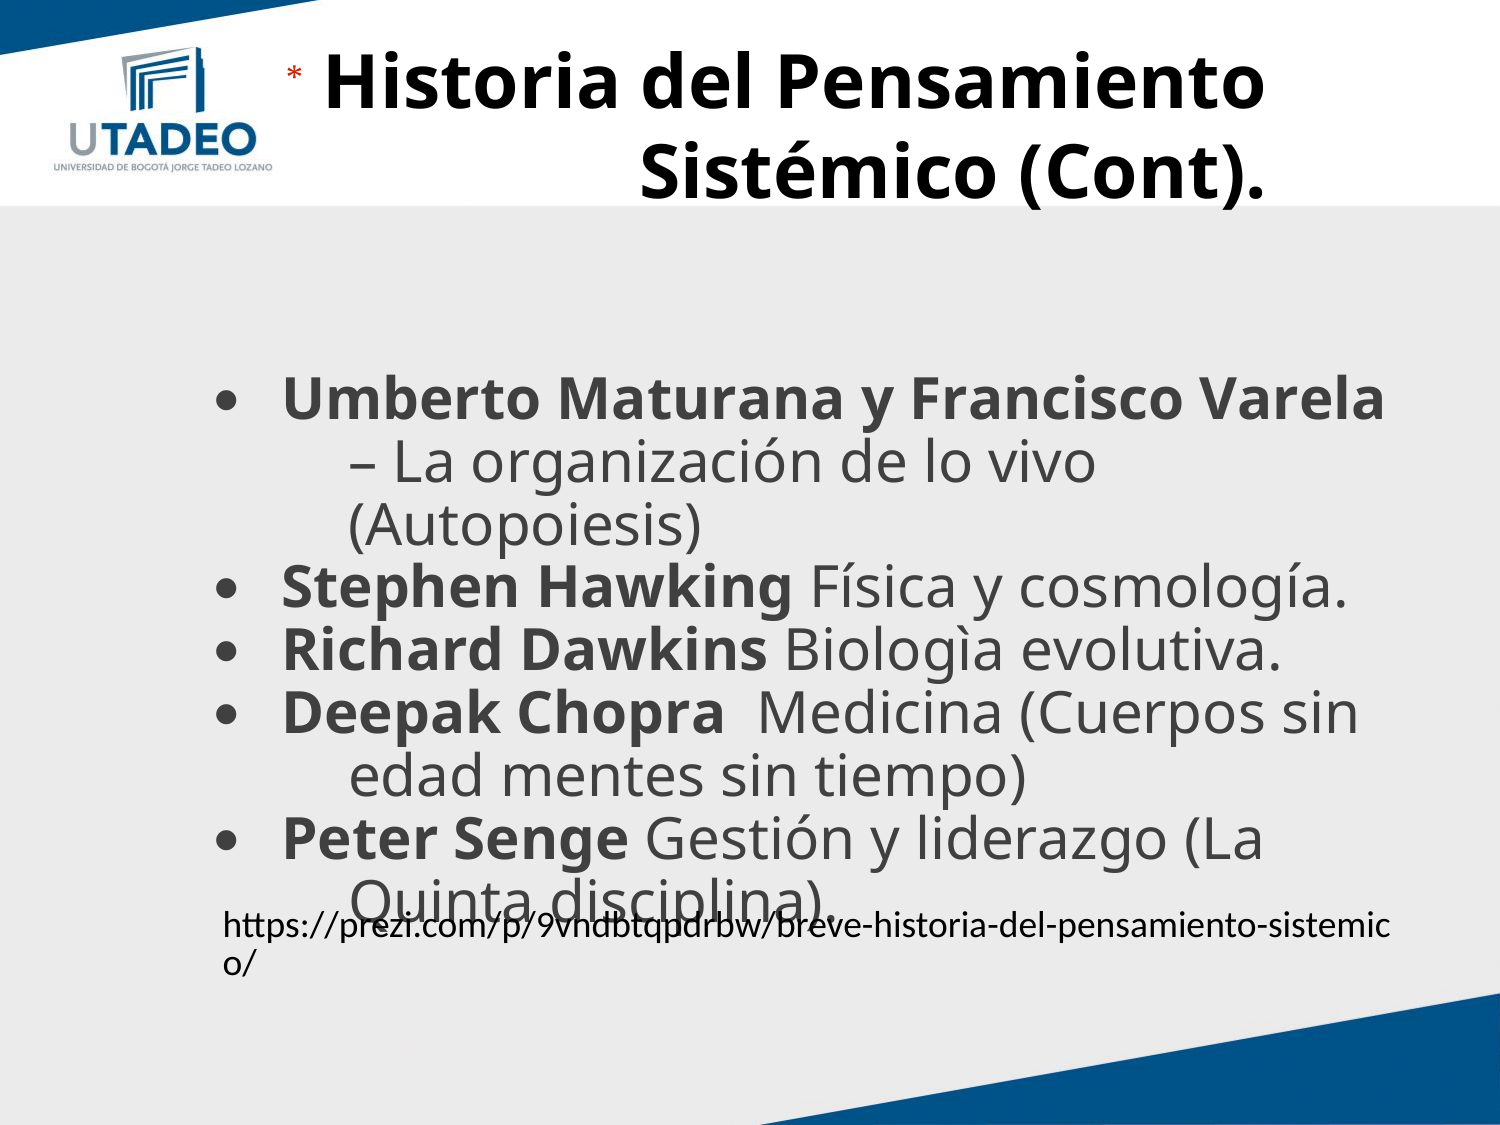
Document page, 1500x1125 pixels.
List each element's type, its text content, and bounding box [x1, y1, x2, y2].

list Umberto Maturana y Francisco Varela – La organización de lo vivo (Autopoiesis) Stephen Hawking Física y cosmología. Richard Dawkins Biologìa evolutiva. Deepak Chopra Medicina (Cuerpos sin edad mentes sin tiempo) Peter Senge Gestión y liderazgo (La Quinta disciplina). [183, 361, 1424, 1000]
text_box https://prezi.com/p/9vndbtqpdrbw/breve-historia-del-pensamiento-sistemico/ [207, 892, 1424, 1045]
title Historia del Pensamiento Sistémico (Cont). [165, 26, 1327, 337]
